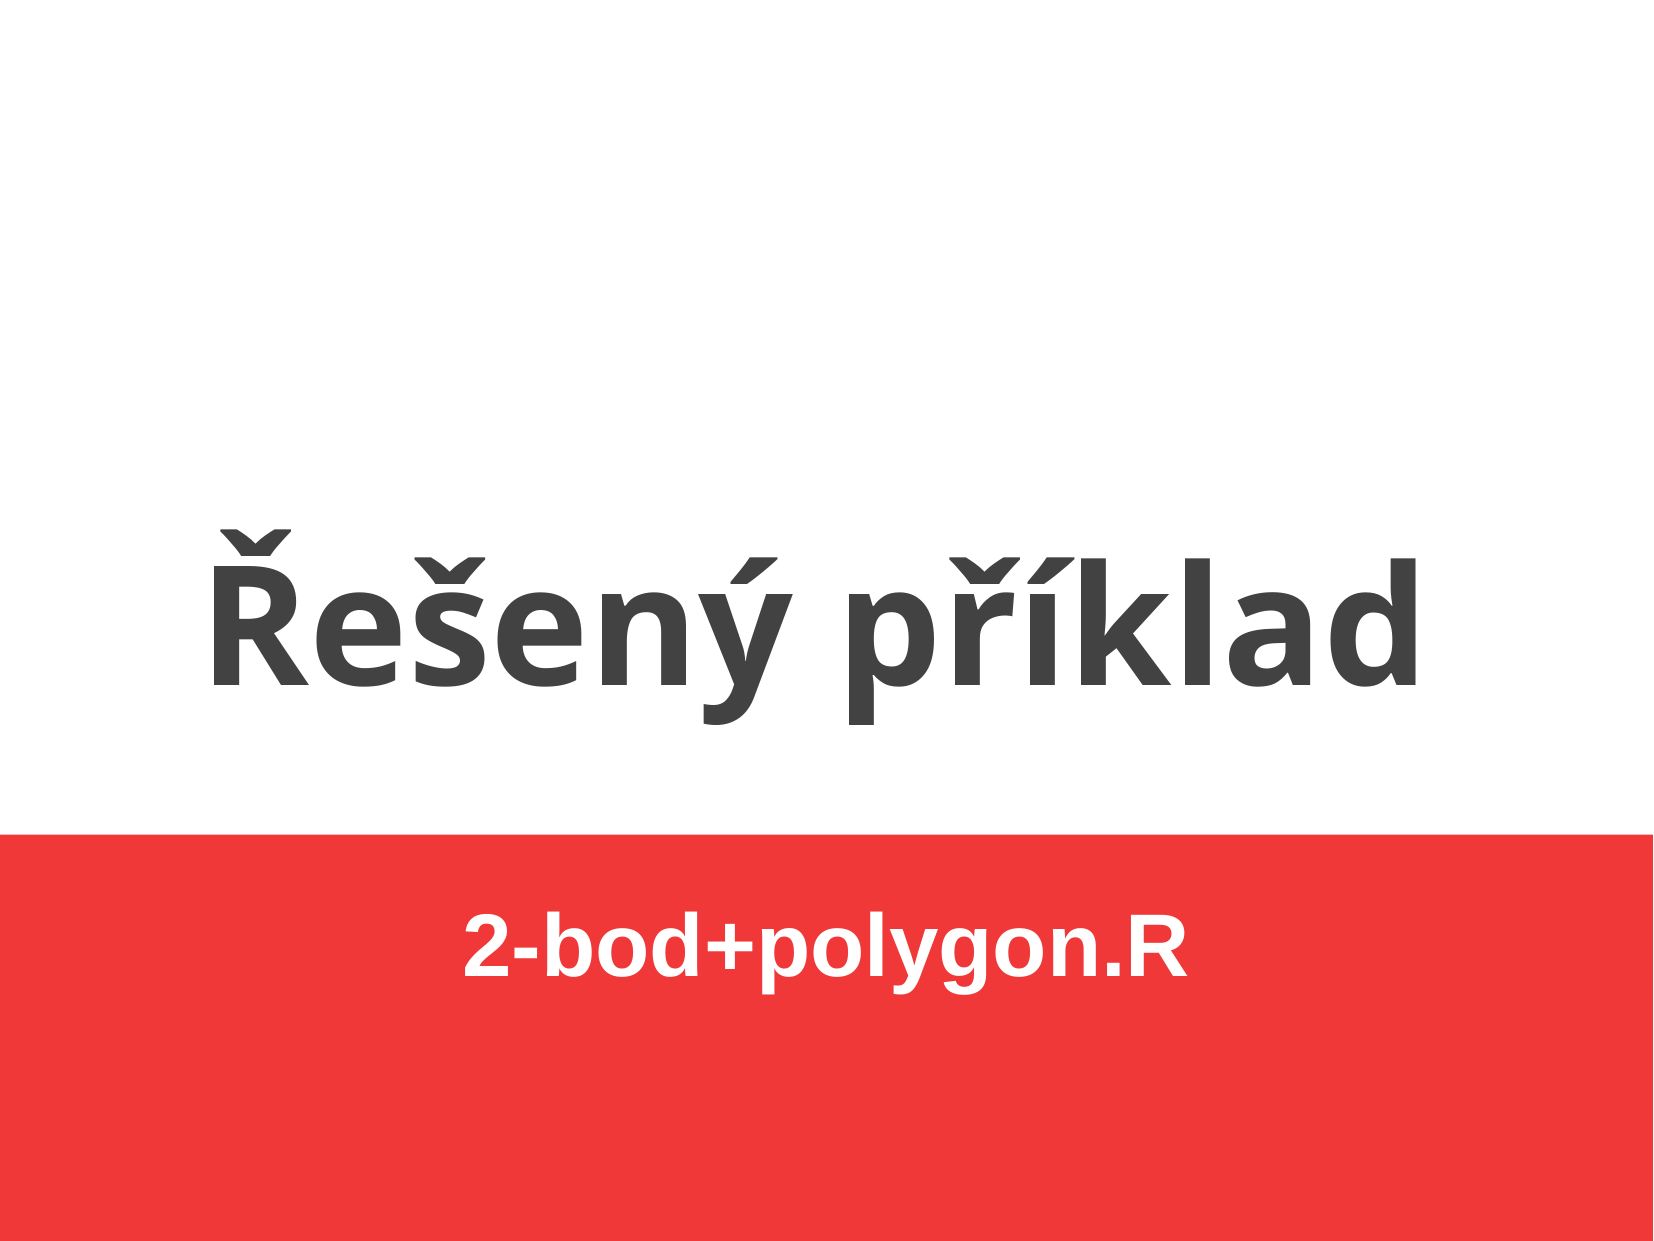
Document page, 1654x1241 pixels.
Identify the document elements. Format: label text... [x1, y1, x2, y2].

subtitle 2-bod+polygon.R [82, 881, 1571, 1010]
title Řešený příklad [70, 430, 1559, 812]
